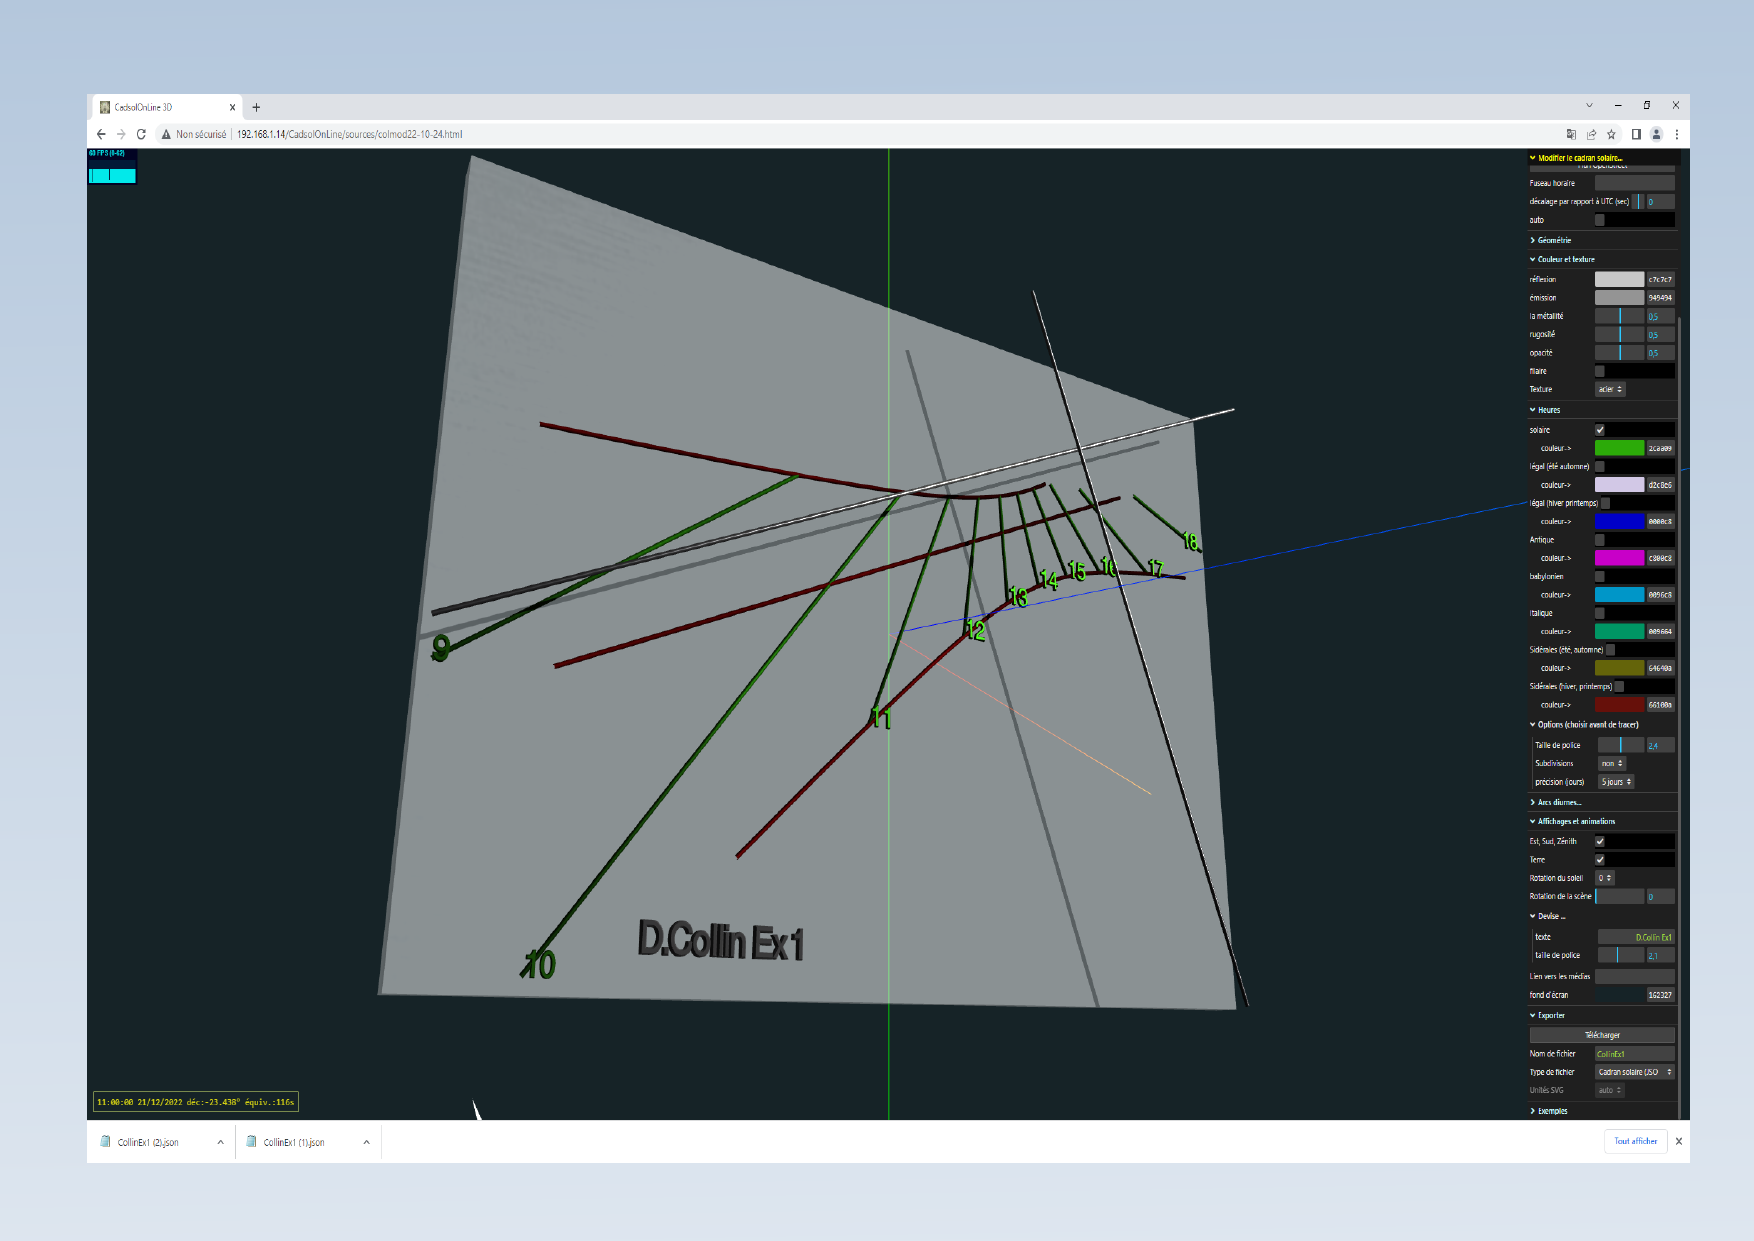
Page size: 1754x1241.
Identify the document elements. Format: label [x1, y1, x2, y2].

picture [87, 94, 1690, 1163]
